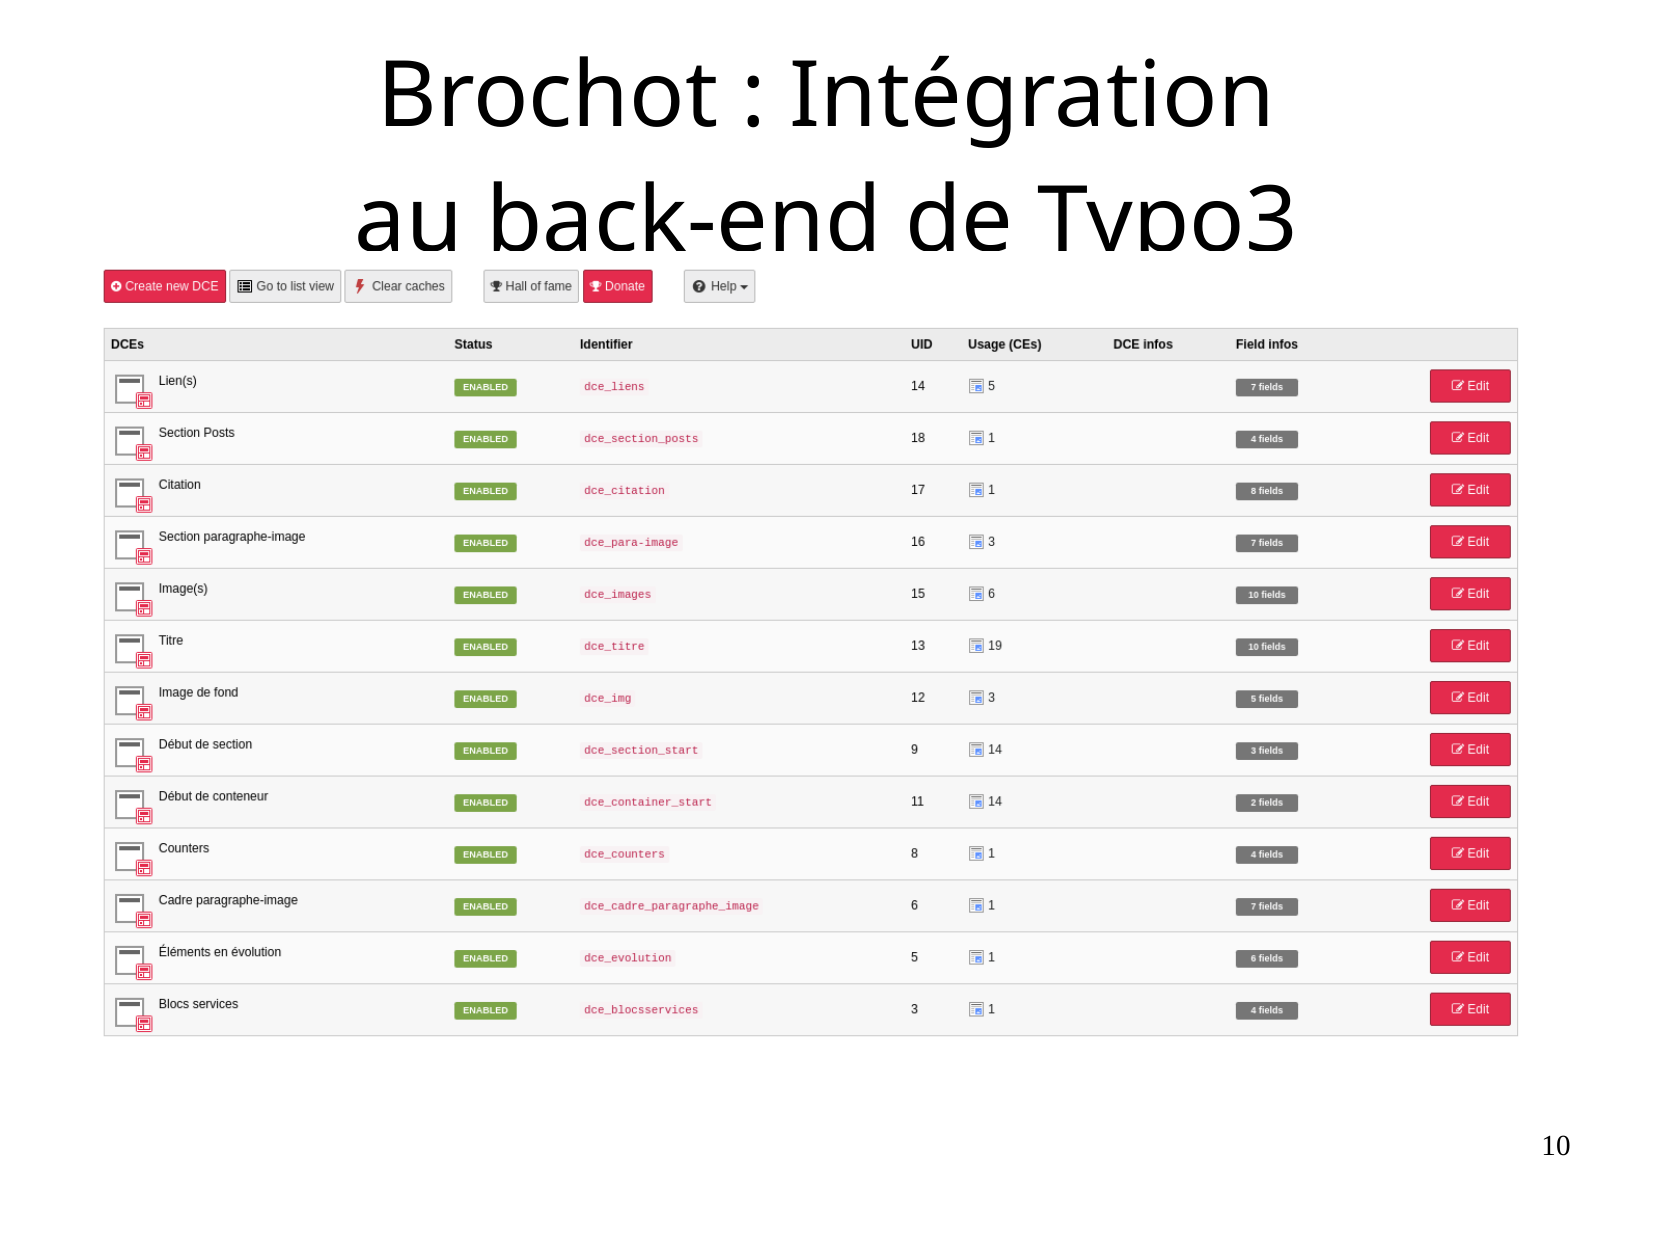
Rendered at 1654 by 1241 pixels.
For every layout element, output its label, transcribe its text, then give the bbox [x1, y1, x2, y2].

title Brochot : Intégration au back-end de Typo3 [82, 49, 1571, 257]
picture [85, 251, 1569, 1056]
